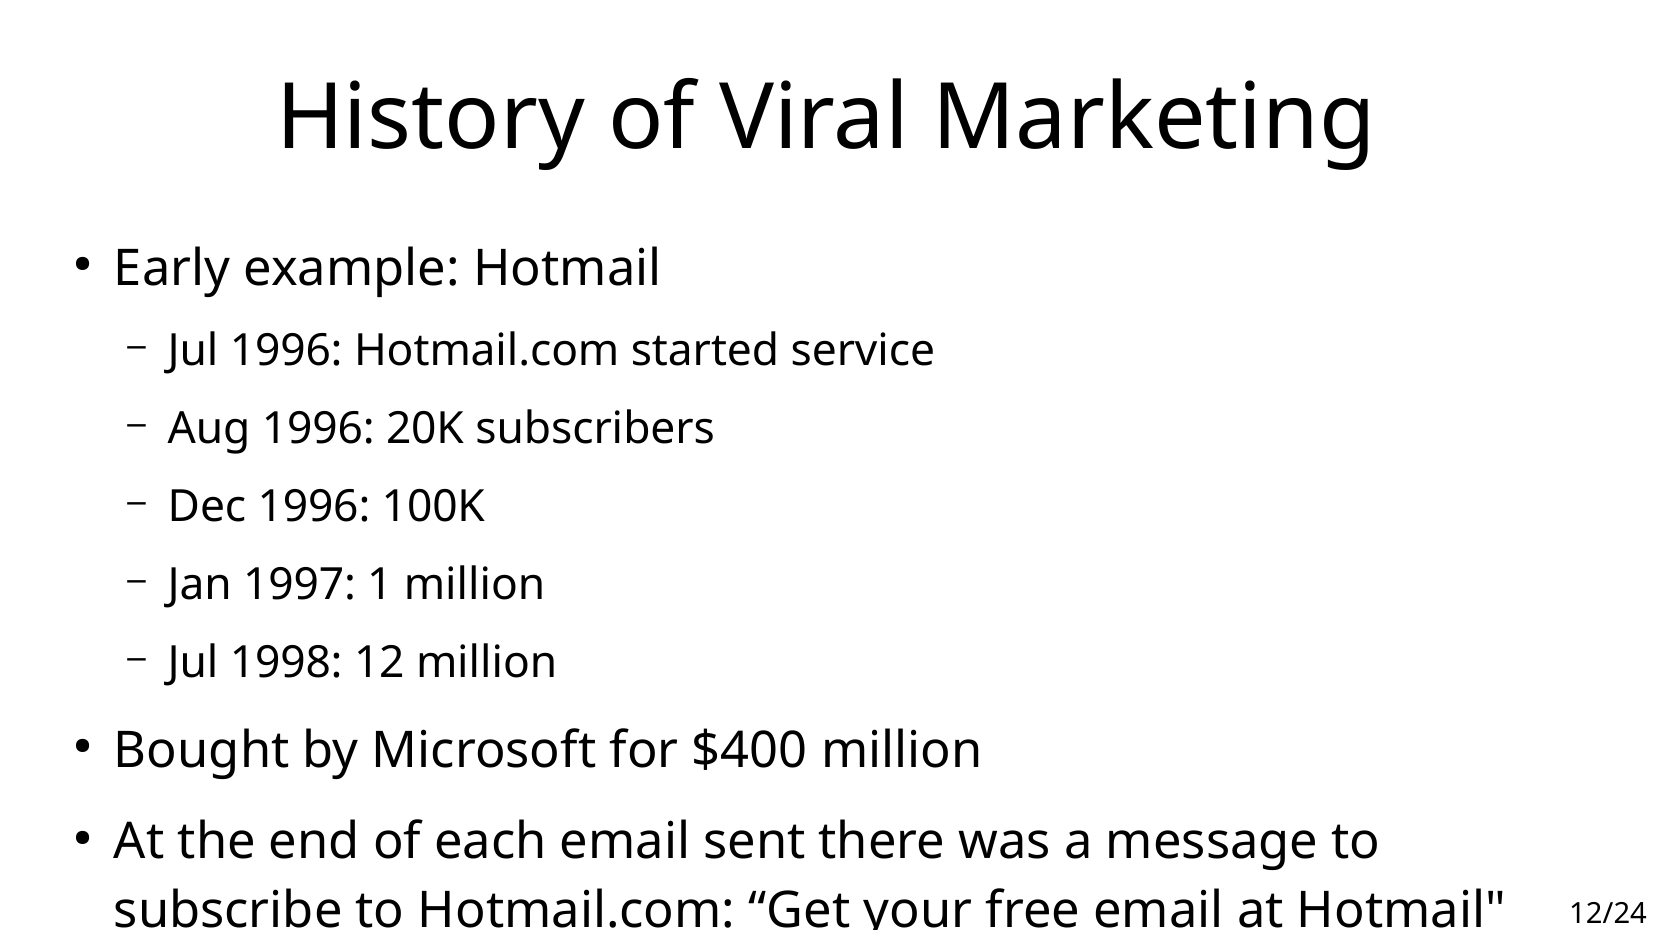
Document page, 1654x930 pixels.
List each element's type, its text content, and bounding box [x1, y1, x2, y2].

list Early example: Hotmail Jul 1996: Hotmail.com started service Aug 1996: 20K subscribers Dec 1996: 100K Jan 1997: 1 million Jul 1998: 12 million Bought by Microsoft for $400 million At the end of each email sent there was a message to subscribe to Hotmail.com: “Get your free email at Hotmail" [60, 231, 1606, 930]
title History of Viral Marketing [82, 1, 1571, 225]
